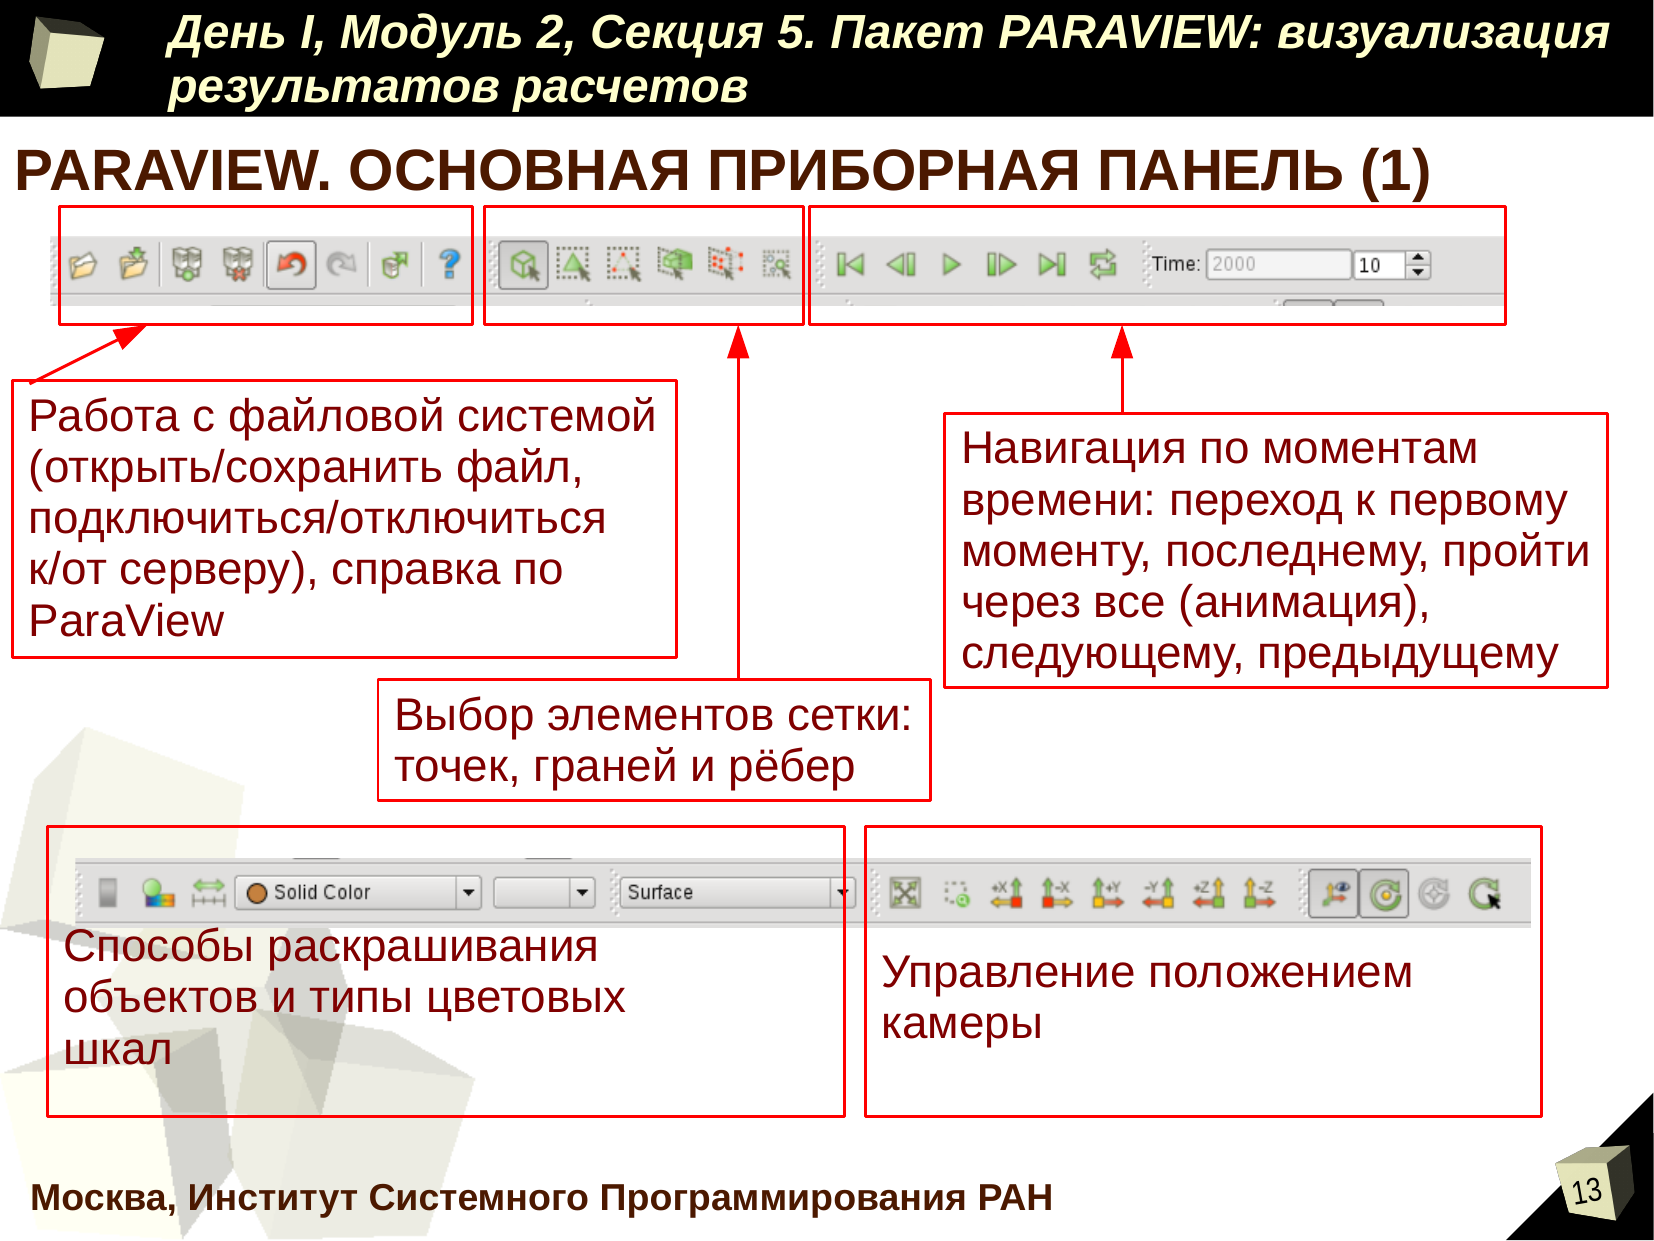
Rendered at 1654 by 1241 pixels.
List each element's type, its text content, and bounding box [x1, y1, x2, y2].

picture [811, 236, 1504, 306]
text_box PARAVIEW. ОСНОВНАЯ ПРИБОРНАЯ ПАНЕЛЬ (1) [0, 130, 1654, 211]
picture [464, 1193, 472, 1198]
picture [846, 858, 864, 928]
picture [474, 236, 483, 306]
text_box Навигация по моментам времени: переход к первому моменту, последнему, пройти через все (анимация), следующему, предыдущему [944, 413, 1608, 688]
text_box Управление положением камеры [865, 826, 1542, 1117]
picture [61, 236, 471, 306]
picture [50, 236, 58, 306]
picture [0, 726, 477, 1241]
text_box Работа с файловой системой (открыть/сохранить файл, подключиться/отключиться к/от серверу), справка по ParaView [12, 380, 677, 658]
picture [486, 236, 802, 306]
text_box Выбор элементов сетки: точек, граней и рёбер [378, 679, 931, 801]
text_box Способы раскрашивания объектов и типы цветовых шкал [47, 826, 845, 1117]
